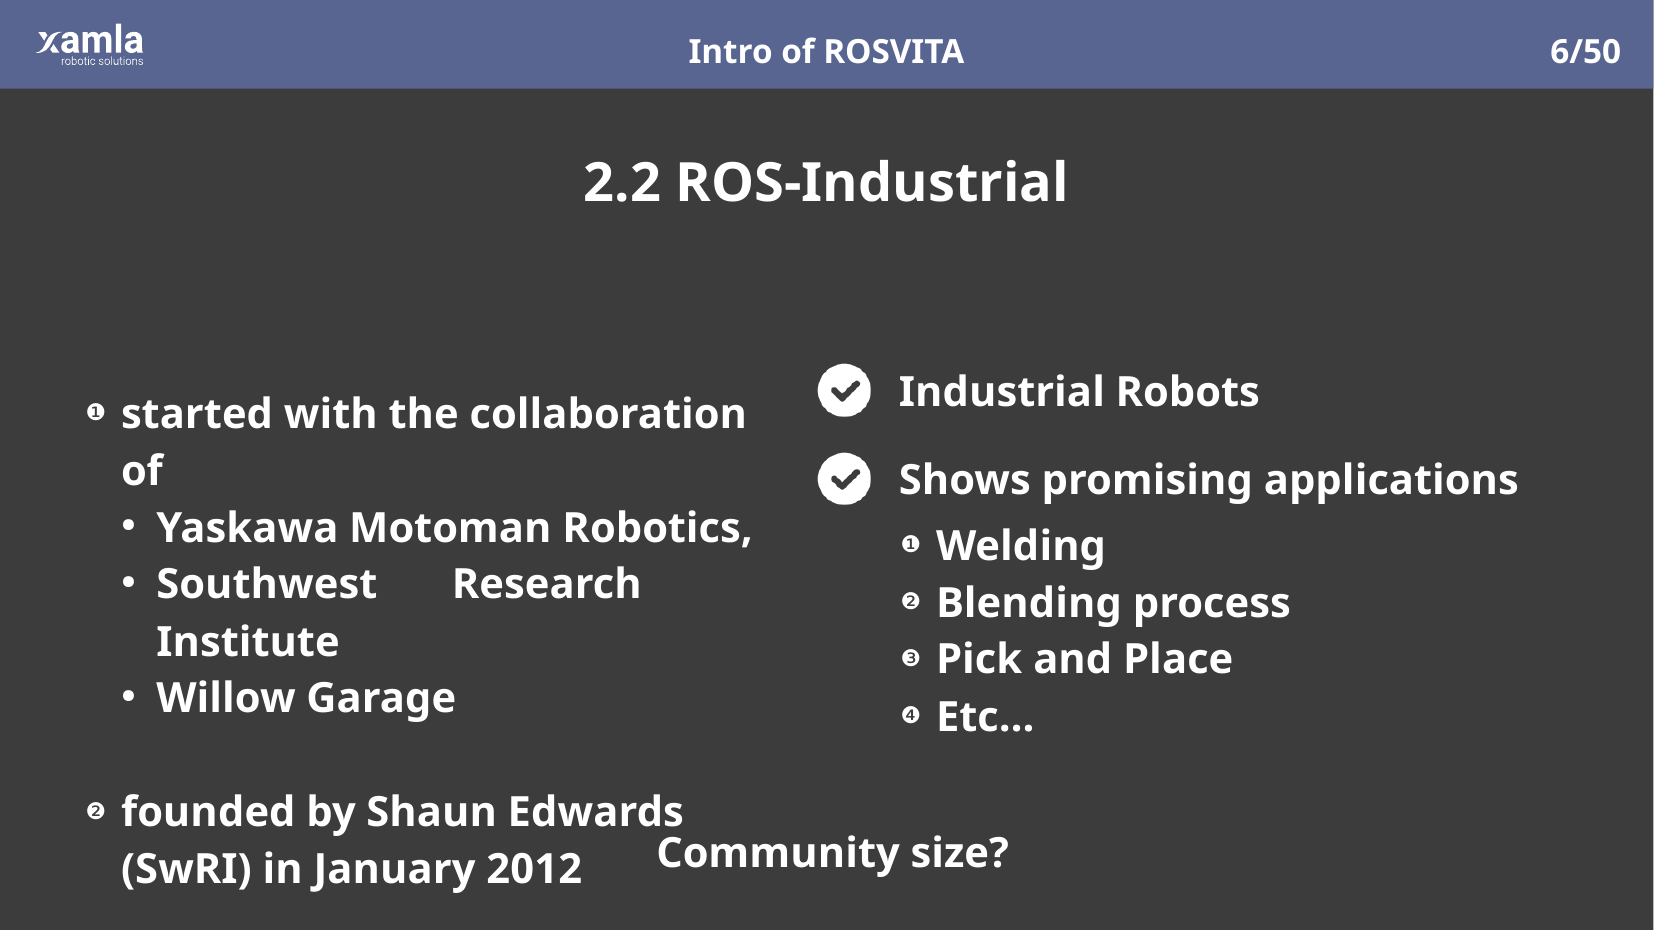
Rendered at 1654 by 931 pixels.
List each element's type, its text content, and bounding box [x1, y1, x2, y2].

text_box 6/50 [1511, 20, 1636, 80]
text_box Community size? [47, 814, 1619, 931]
picture [35, 23, 143, 65]
text_box Intro of ROSVITA [296, 20, 1357, 80]
text_box Shows promising applications [803, 442, 1607, 827]
text_box [0, 0, 1654, 89]
text_box 2.2 ROS-Industrial [188, 135, 1465, 223]
text_box Industrial Robots [804, 354, 1359, 432]
text_box Welding Blending process Pick and Place Etc… [885, 507, 1465, 756]
text_box started with the collaboration of Yaskawa Motoman Robotics, Southwest Research Institute Willow Garage founded by Shaun Edwards (SwRI) in January 2012 [70, 318, 804, 726]
